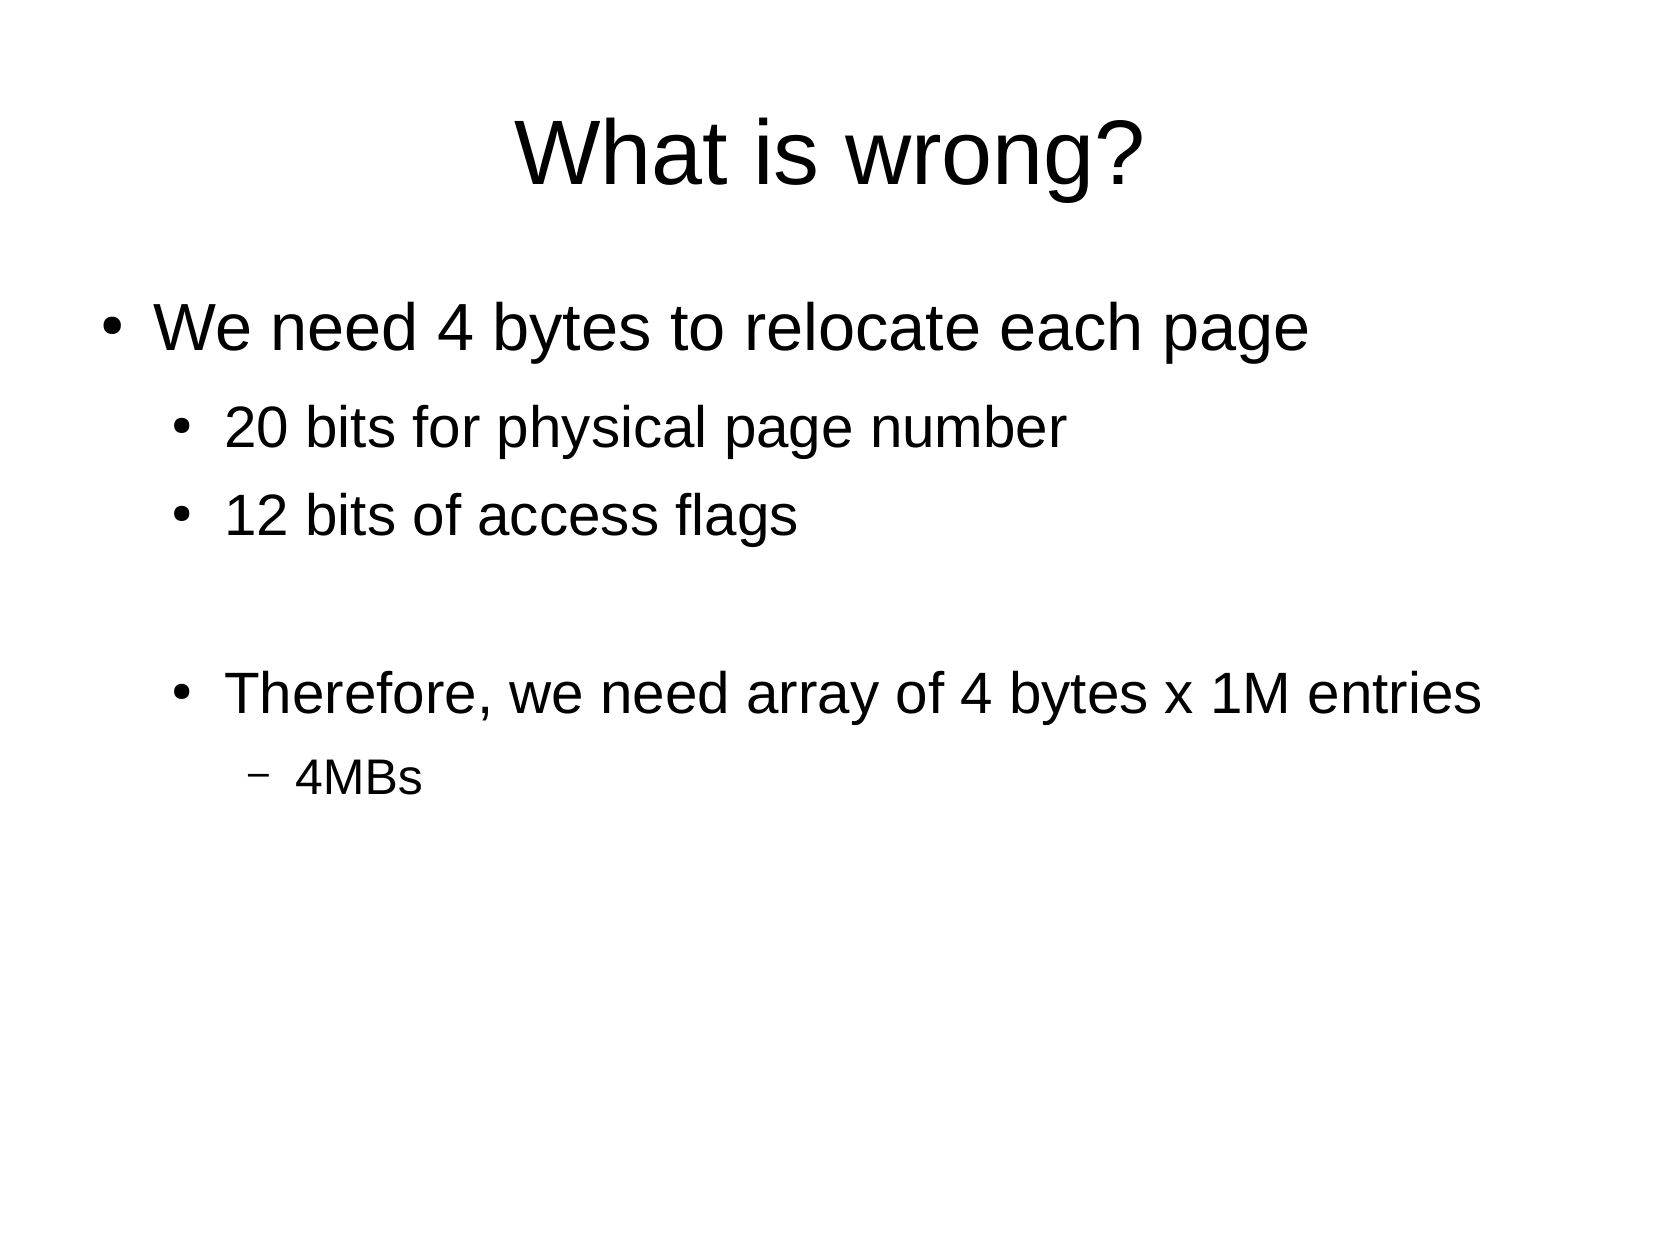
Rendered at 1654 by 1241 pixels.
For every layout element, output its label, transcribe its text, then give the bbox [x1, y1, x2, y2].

list We need 4 bytes to relocate each page 20 bits for physical page number 12 bits of access flags Therefore, we need array of 4 bytes x 1M entries 4MBs [82, 290, 1571, 1010]
title What is wrong? [82, 49, 1571, 257]
